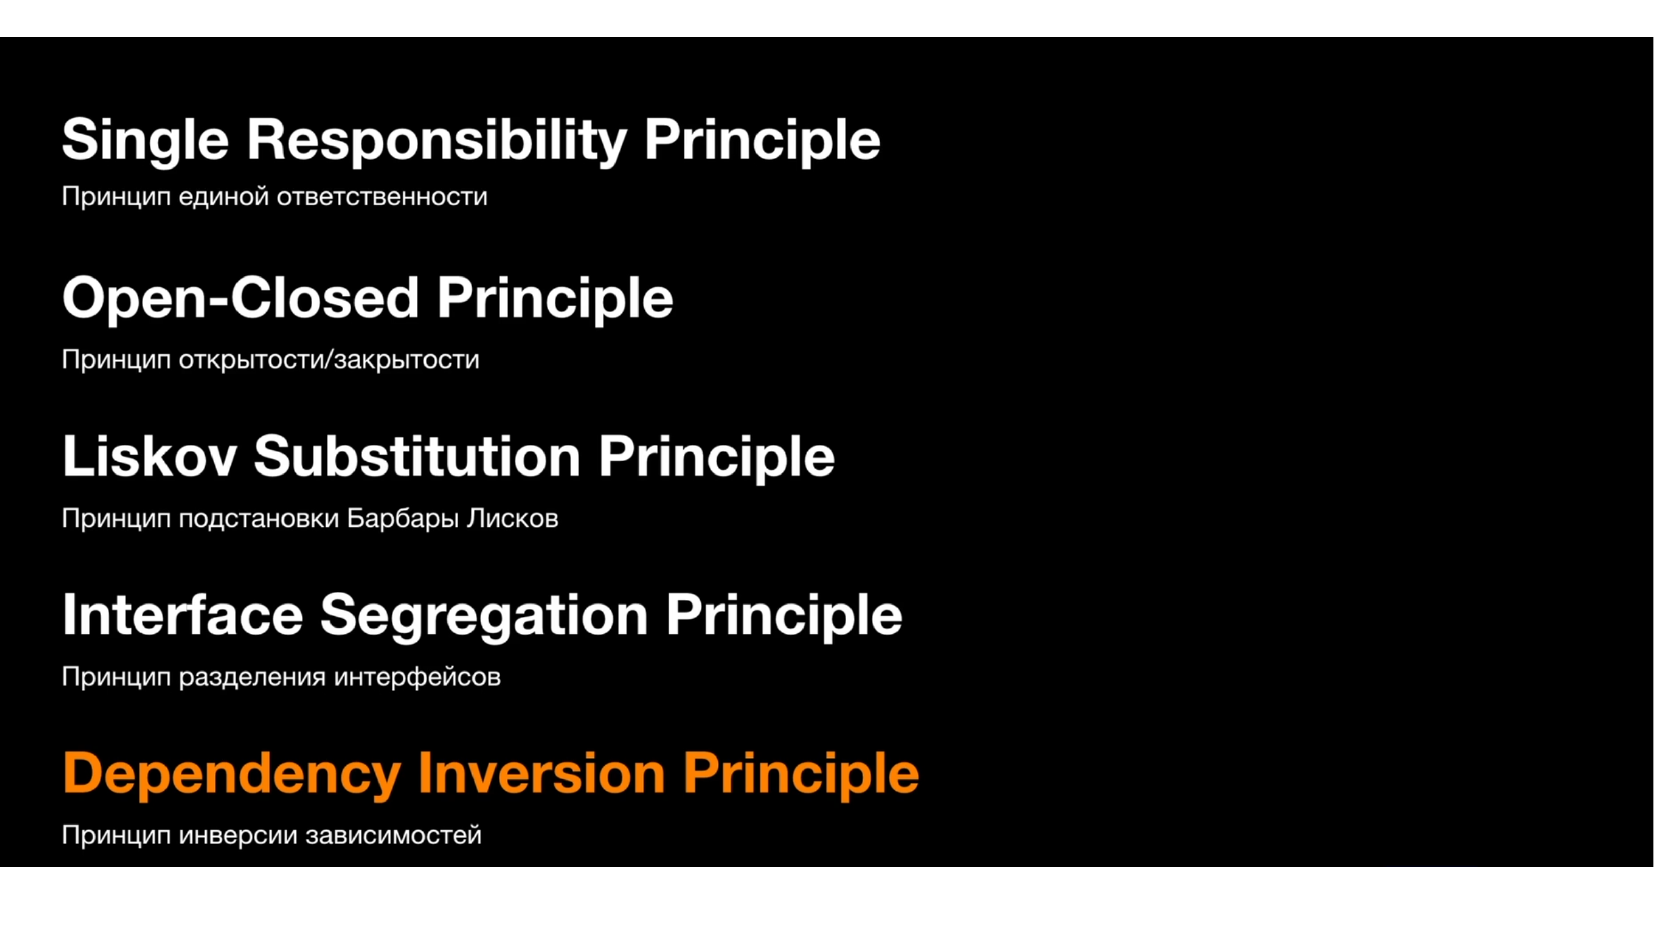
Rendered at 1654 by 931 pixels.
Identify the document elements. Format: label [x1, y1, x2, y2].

picture [0, 37, 1654, 867]
